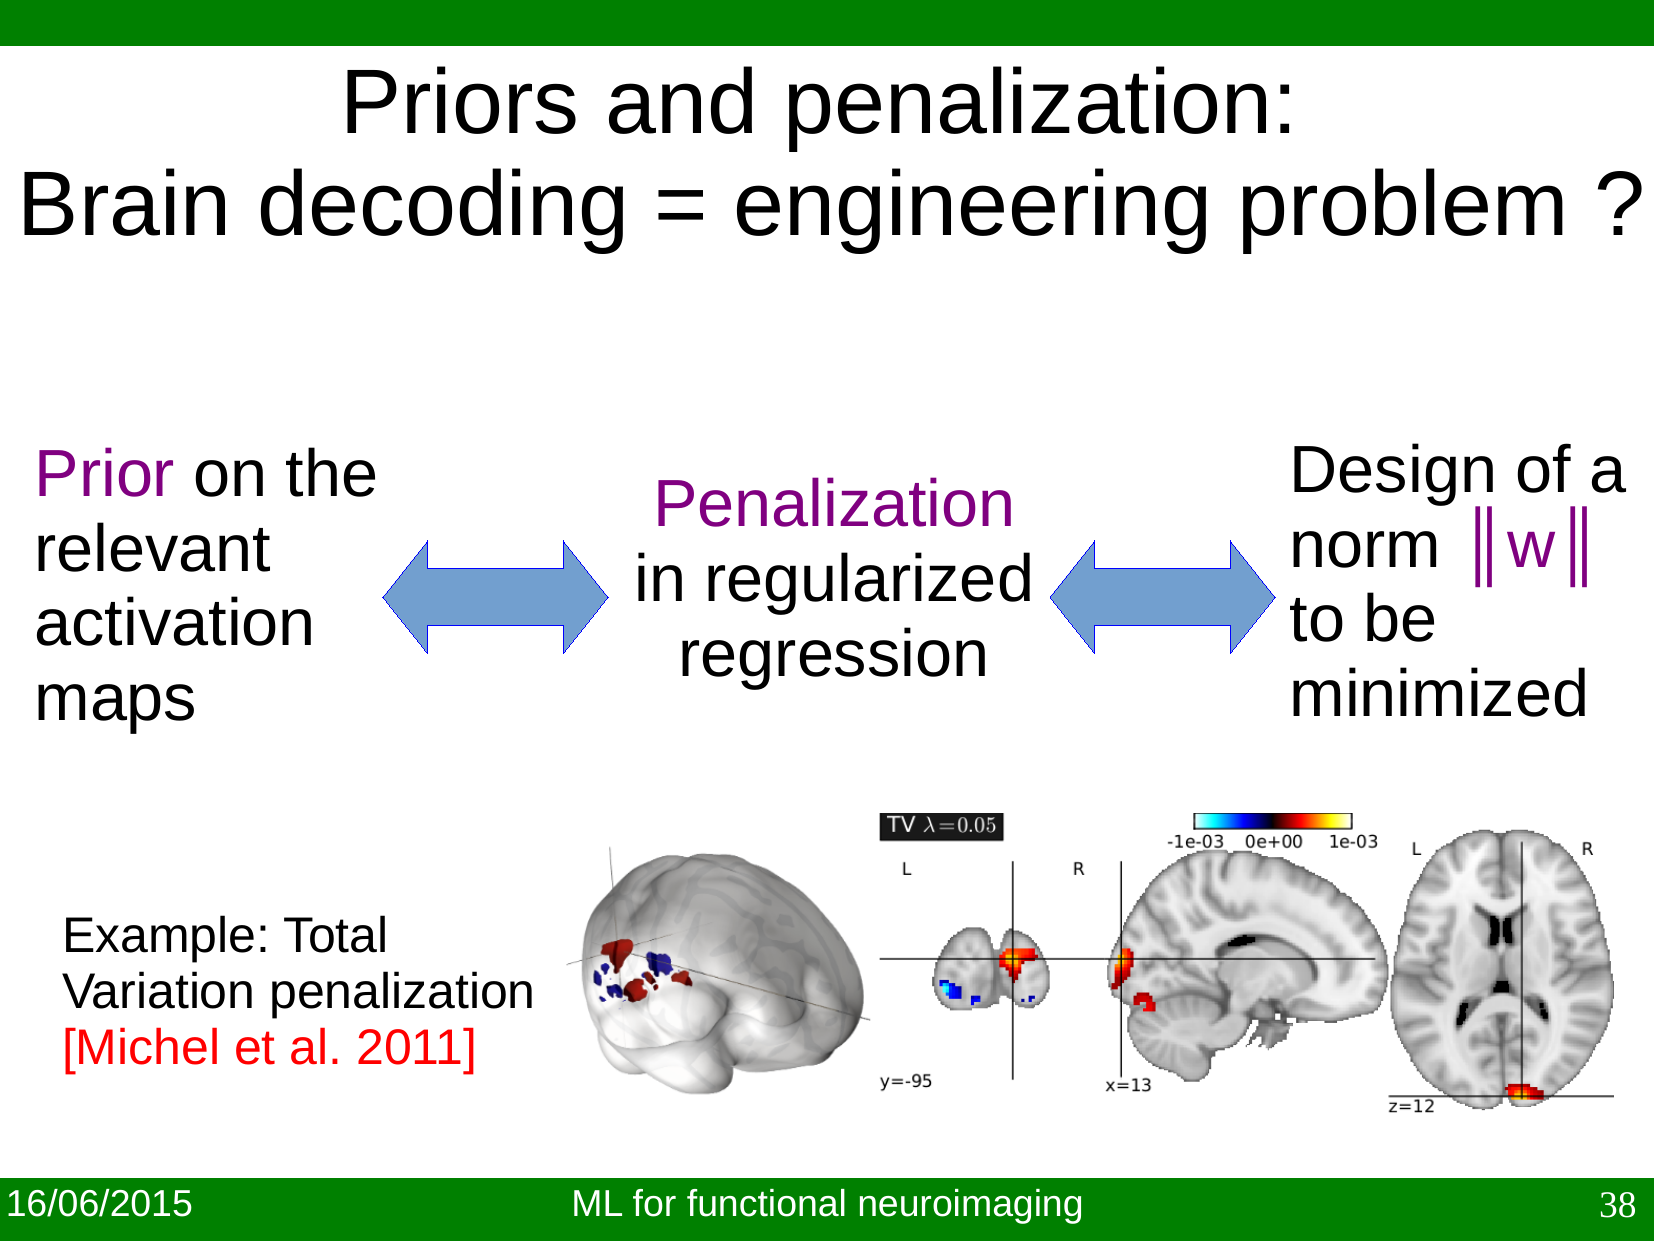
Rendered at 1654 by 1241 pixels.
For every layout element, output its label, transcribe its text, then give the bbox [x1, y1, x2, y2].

title Priors and penalization: Brain decoding = engineering problem ? [5, 49, 1654, 257]
text_box Design of a norm ║w║ to be minimized [1275, 424, 1649, 739]
picture [565, 813, 1614, 1128]
text_box Prior on the relevant activation maps [19, 428, 433, 743]
text_box [382, 540, 609, 654]
text_box Example: Total Variation penalization [Michel et al. 2011] [47, 900, 594, 1084]
text_box Penalization in regularized regression [619, 458, 1058, 698]
text_box [1050, 540, 1276, 654]
